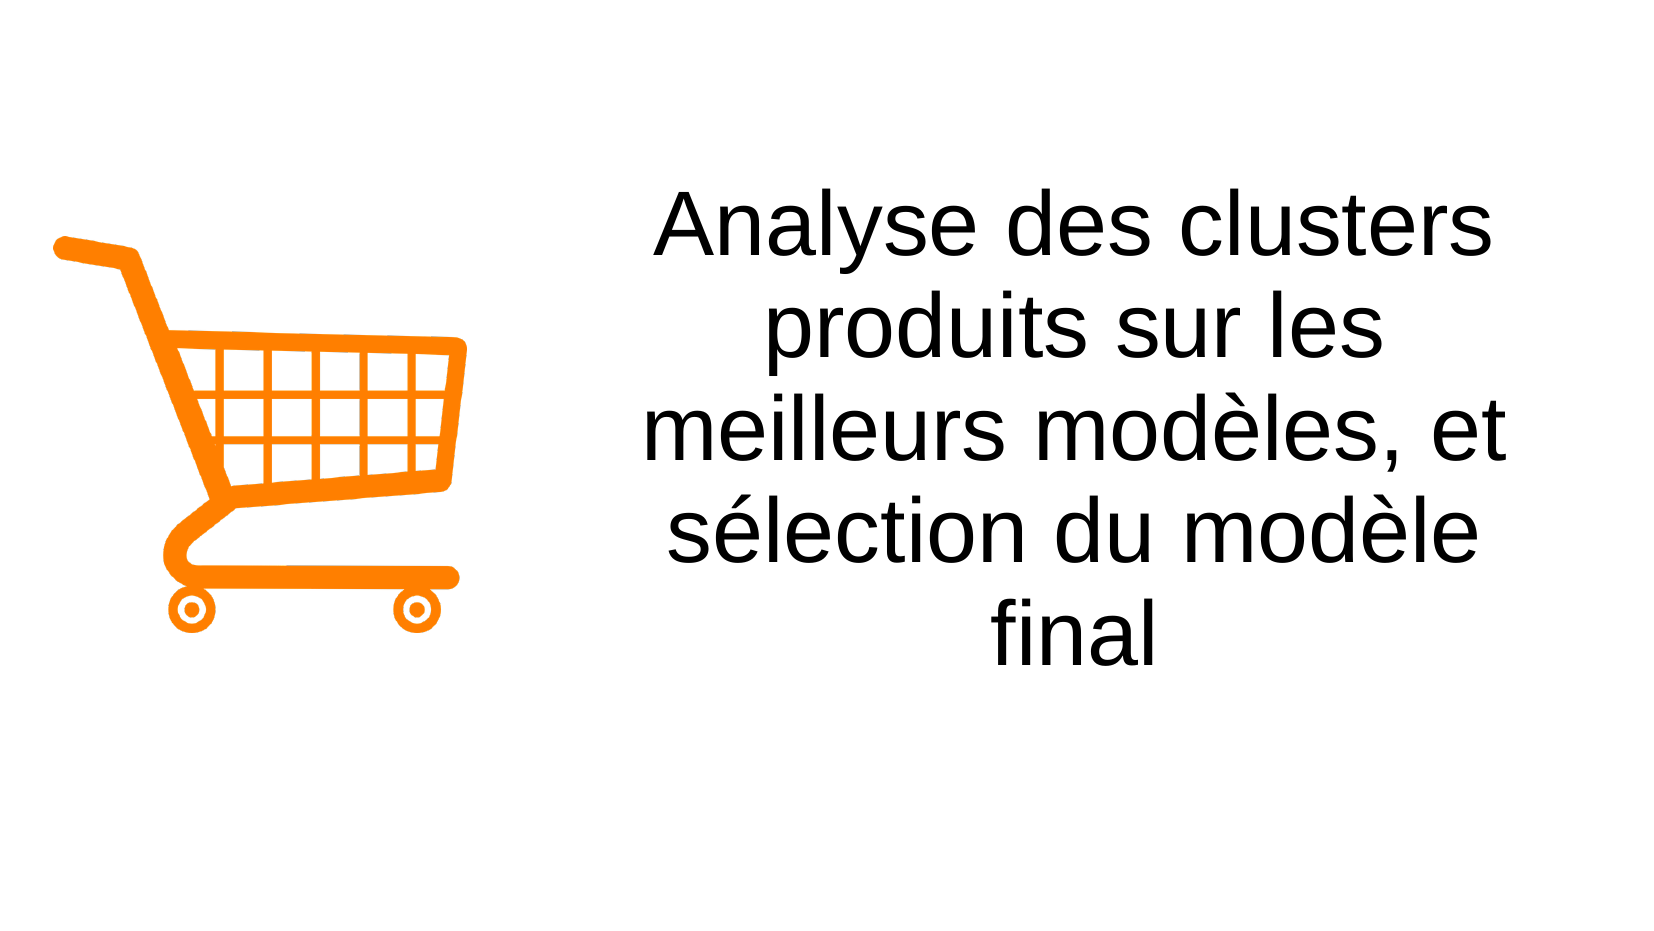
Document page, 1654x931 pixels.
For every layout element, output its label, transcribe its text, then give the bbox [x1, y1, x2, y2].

picture [53, 236, 467, 633]
title Analyse des clusters produits sur les meilleurs modèles, et sélection du modèle final [614, 172, 1536, 686]
